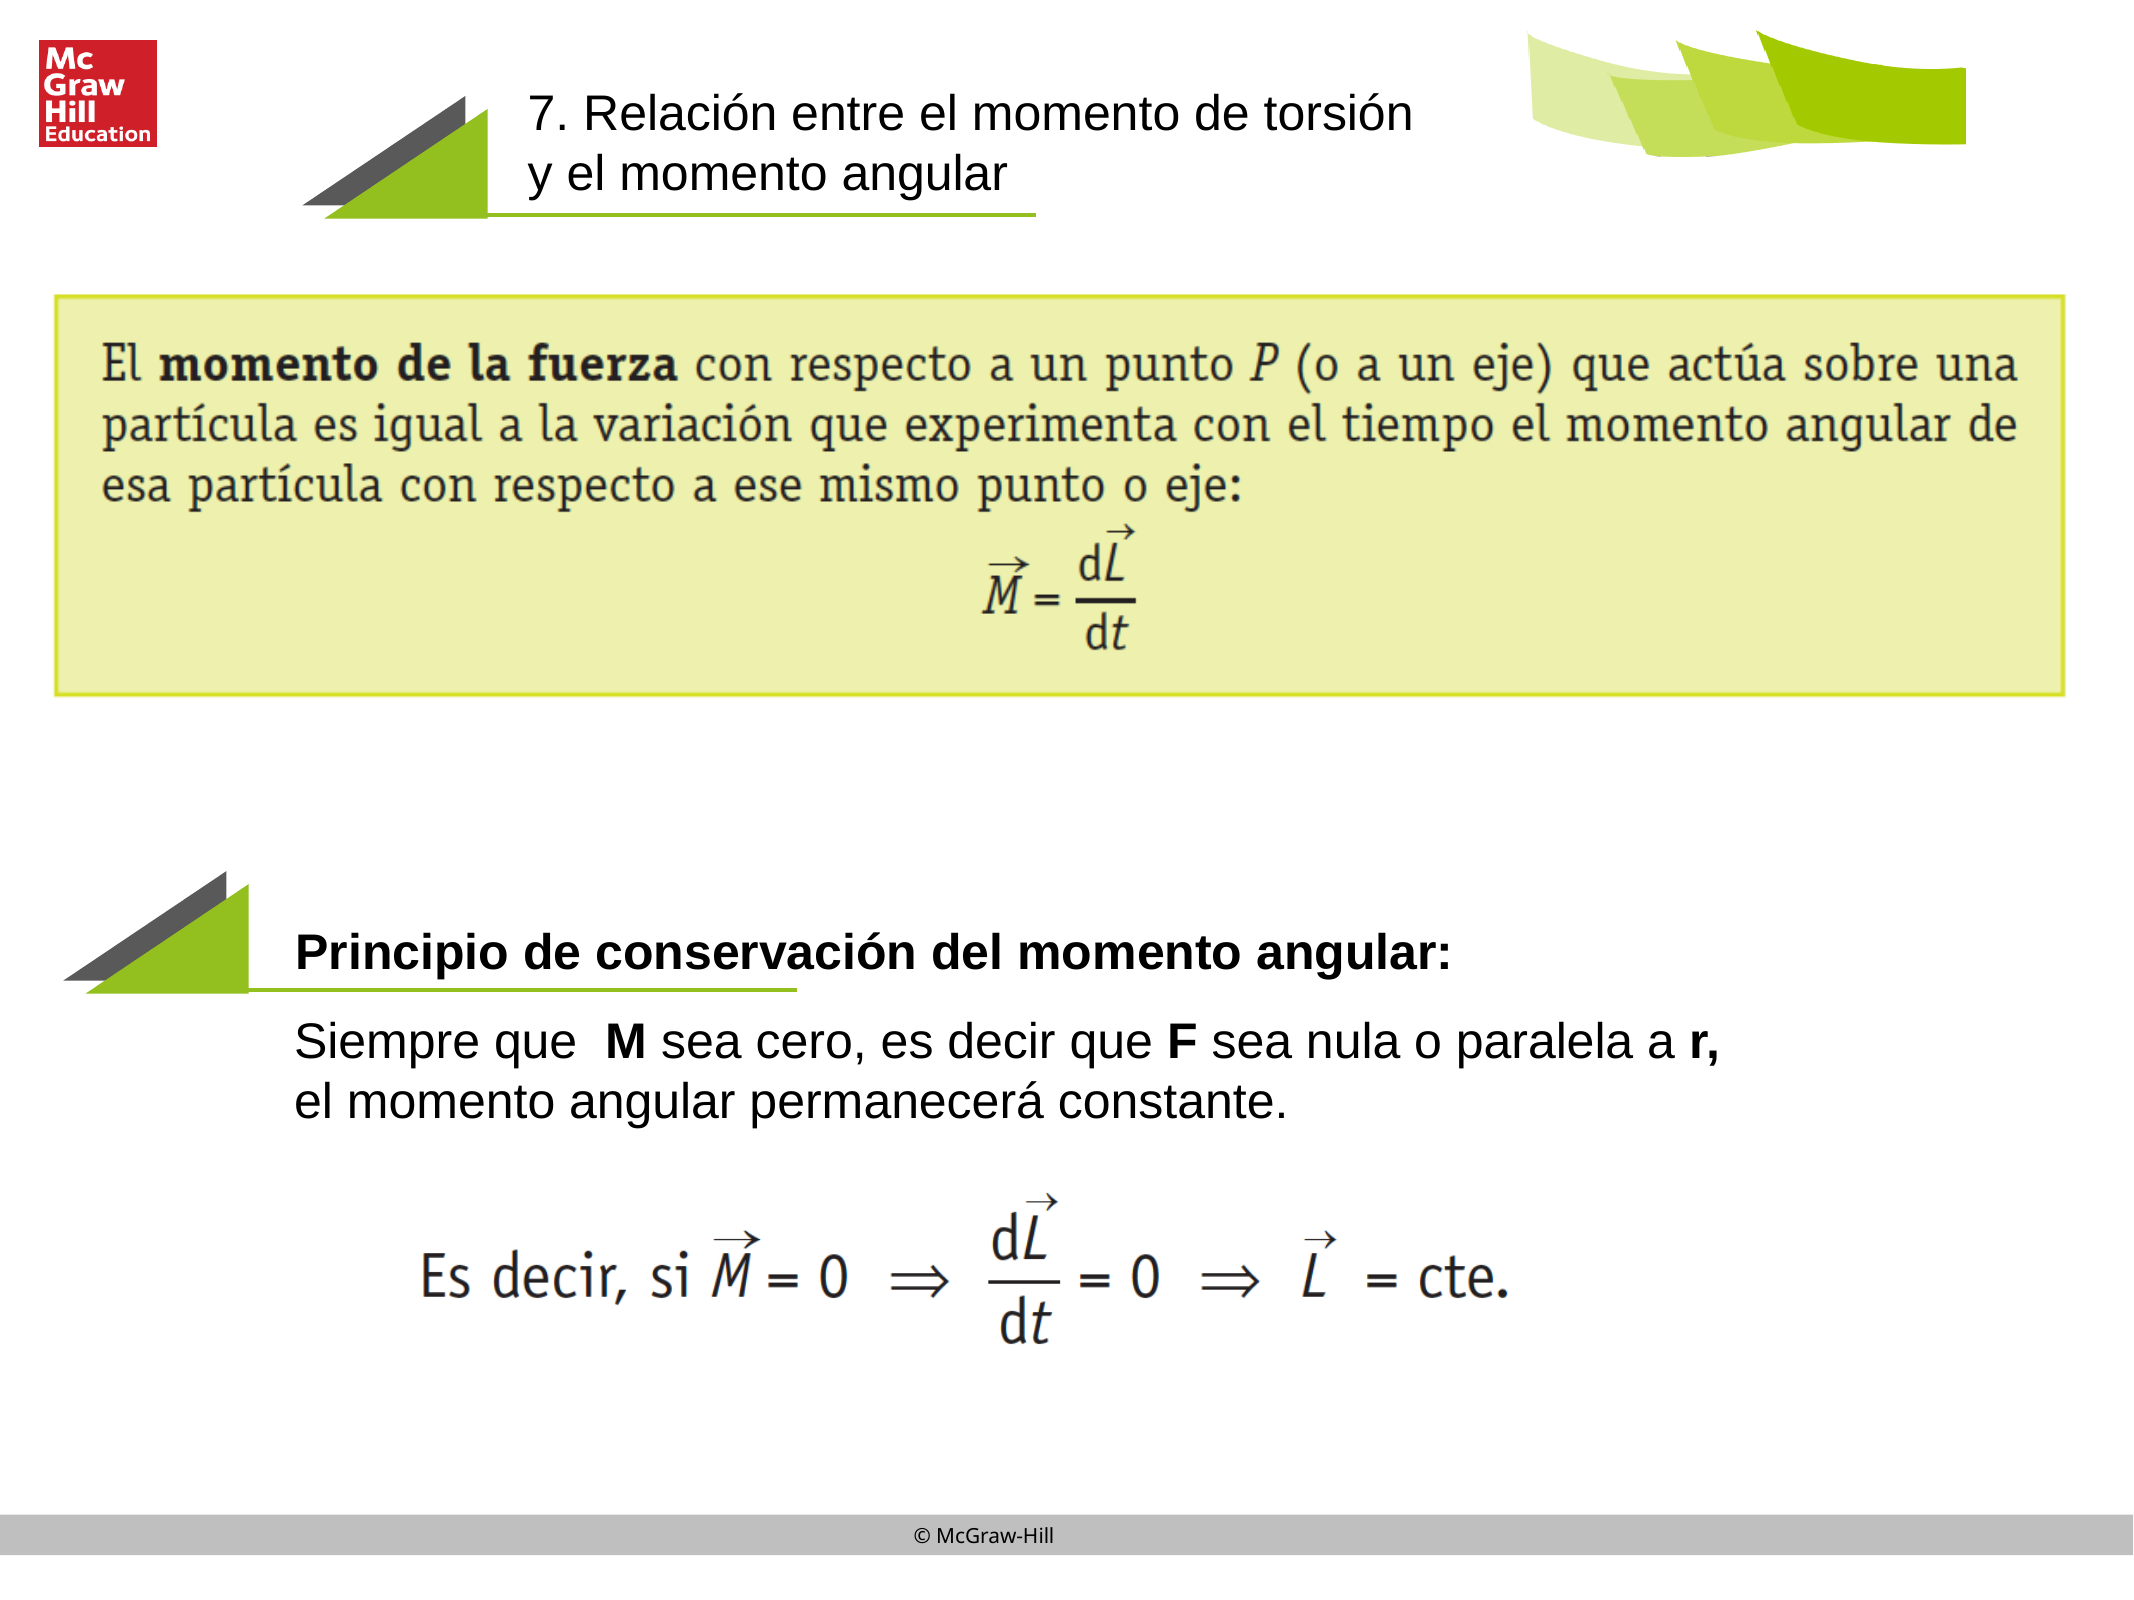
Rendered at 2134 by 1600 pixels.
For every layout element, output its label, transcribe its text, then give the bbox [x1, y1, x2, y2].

text_box [302, 95, 488, 219]
text_box 7. Relación entre el momento de torsión y el momento angular [519, 72, 1547, 210]
text_box [0, 1514, 2134, 1556]
picture [406, 1186, 1519, 1370]
text_box [63, 871, 249, 994]
text_box Principio de conservación del momento angular: [285, 911, 1465, 989]
picture [39, 40, 157, 147]
picture [1387, 30, 1966, 157]
picture [48, 281, 2085, 714]
text_box Siempre que M sea cero, es decir que F sea nula o paralela a r, el momento angular permanecerá constante. [285, 999, 1776, 1137]
text_box © McGraw-Hill [707, 1514, 1261, 1555]
